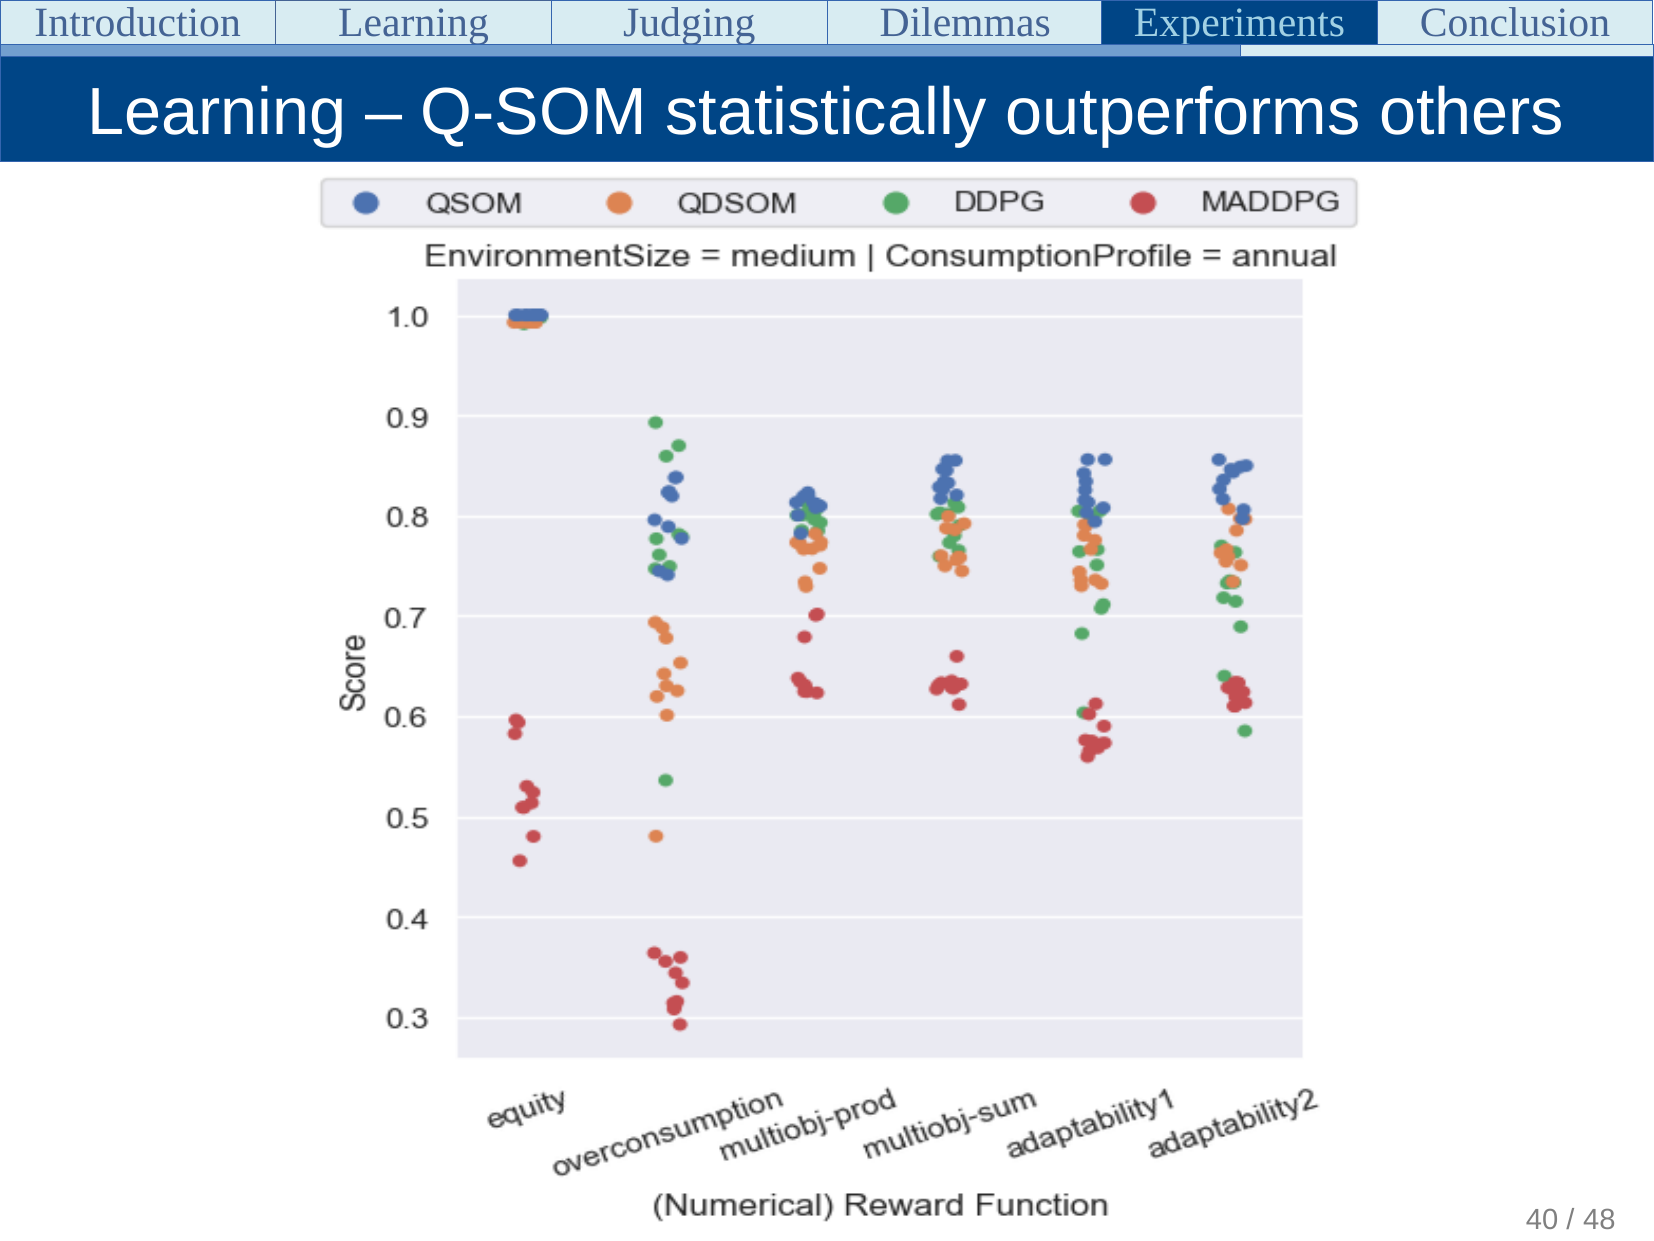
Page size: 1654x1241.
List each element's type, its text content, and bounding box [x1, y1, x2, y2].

title Learning – Q-SOM statistically outperforms others [0, 59, 1654, 165]
picture [300, 162, 1375, 1238]
text_box [0, 44, 1241, 57]
